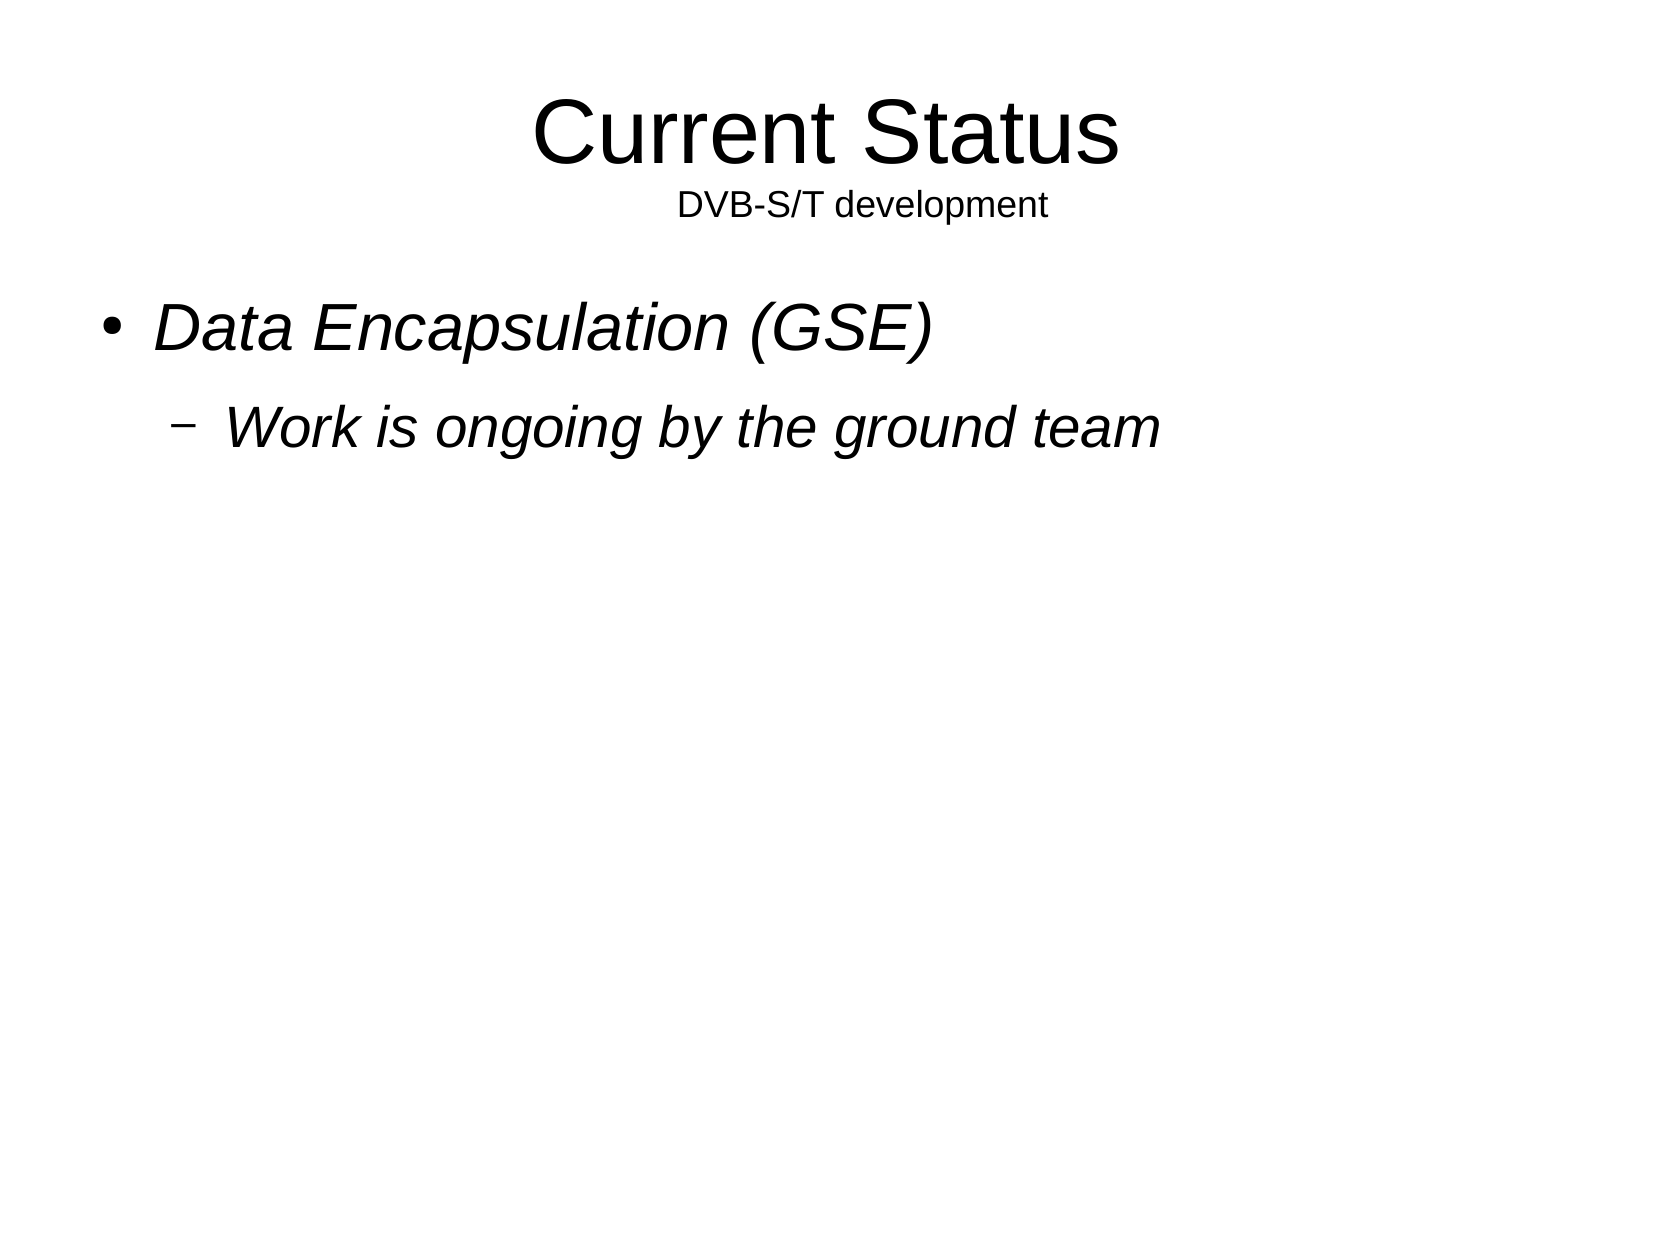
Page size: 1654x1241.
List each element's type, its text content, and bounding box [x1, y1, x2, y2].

list Data Encapsulation (GSE) Work is ongoing by the ground team [82, 290, 1571, 1010]
title Current Status DVB-S/T development [82, 49, 1571, 257]
